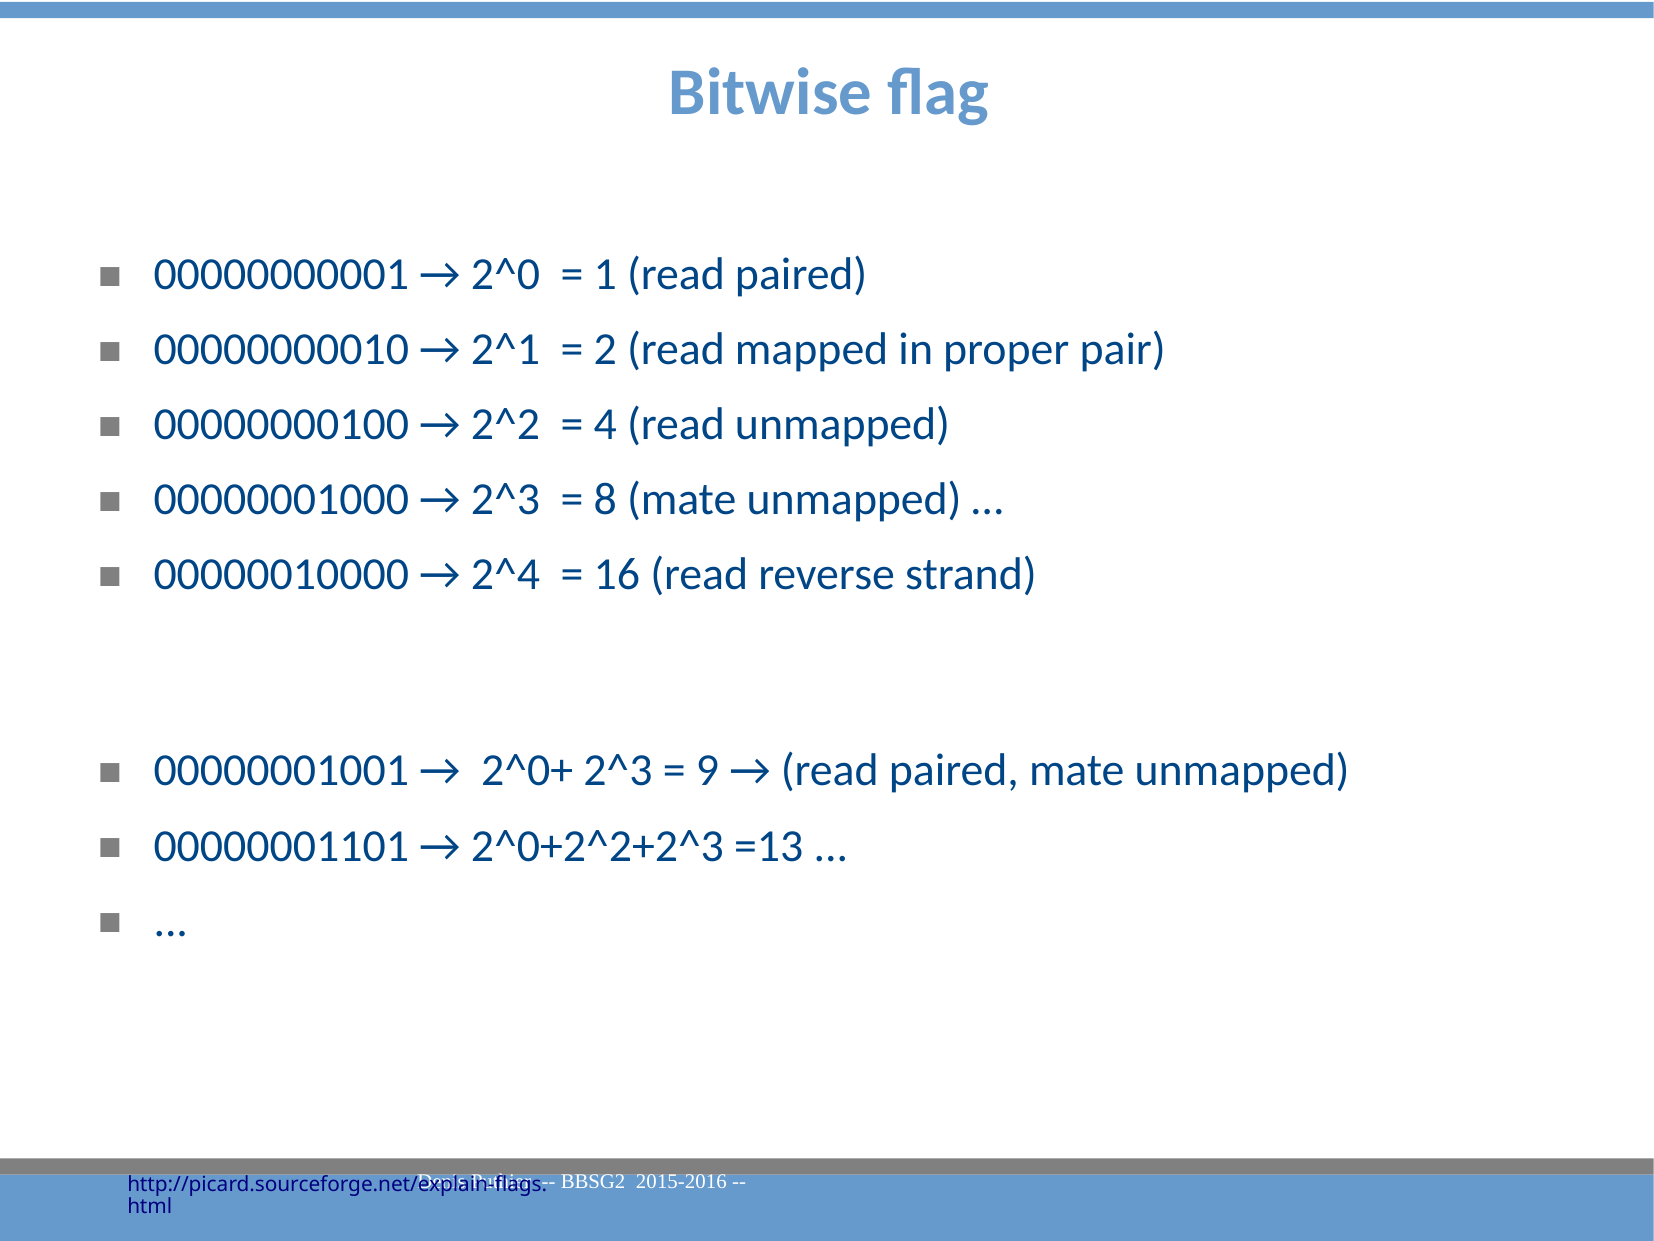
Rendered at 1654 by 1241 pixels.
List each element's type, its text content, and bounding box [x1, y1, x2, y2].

list 00000000001 → 2^0 = 1 (read paired) 00000000010 → 2^1 = 2 (read mapped in proper pair) 00000000100 → 2^2 = 4 (read unmapped) 00000001000 → 2^3 = 8 (mate unmapped) … 00000010000 → 2^4 = 16 (read reverse strand) 00000001001 → 2^0+ 2^3 = 9 → (read paired, mate unmapped) 00000001101 → 2^0+2^2+2^3 =13 ... ... [82, 255, 1571, 1126]
text_box http://picard.sourceforge.net/explain-flags.html [112, 1161, 569, 1205]
title Bitwise flag [85, 18, 1574, 177]
